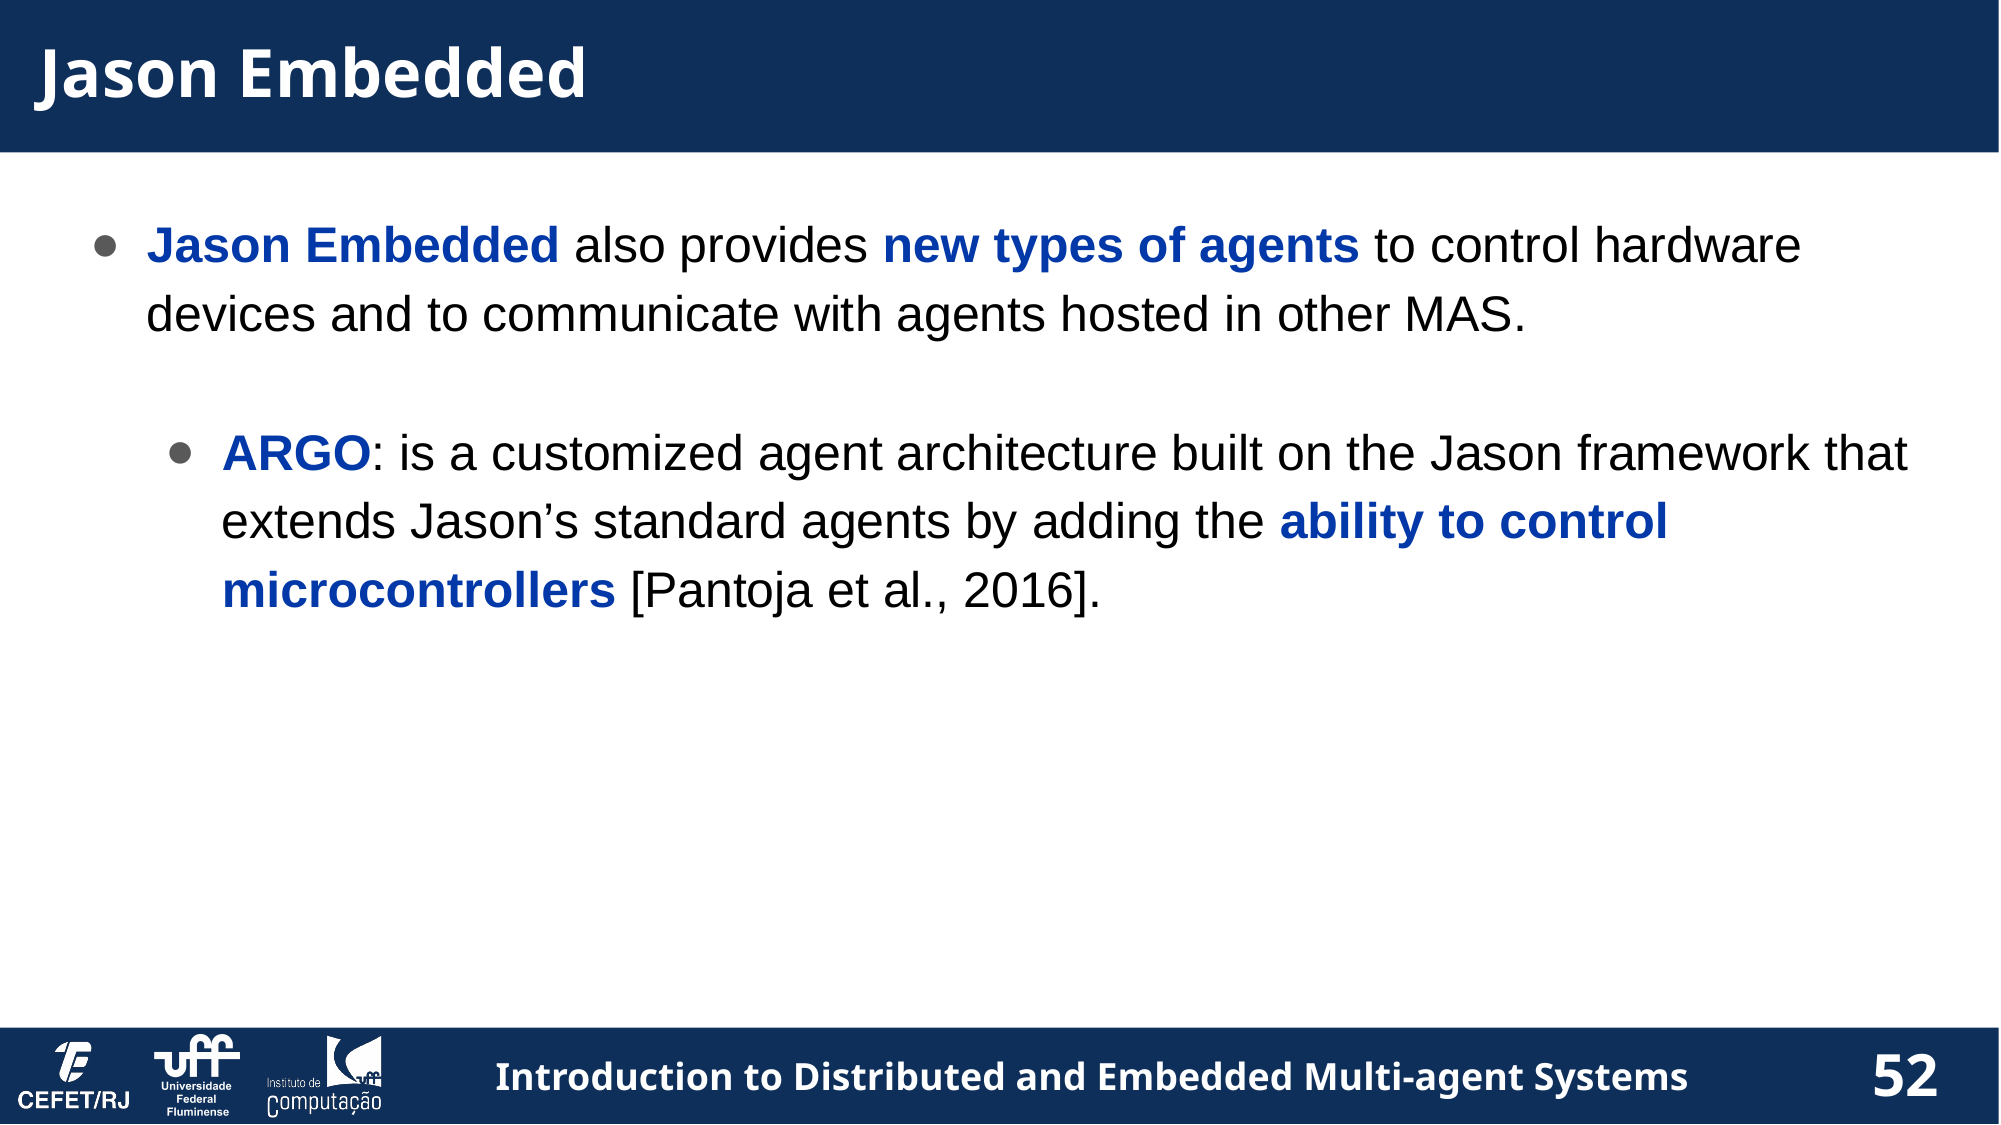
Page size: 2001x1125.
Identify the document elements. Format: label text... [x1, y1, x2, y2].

text_box Jason Embedded [25, 23, 1999, 119]
text_box Jason Embedded also provides new types of agents to control hardware devices and to communicate with agents hosted in other MAS. ARGO: is a customized agent architecture built on the Jason framework that extends Jason’s standard agents by adding the ability to control microcontrollers [Pantoja et al., 2016]. [57, 188, 1967, 1016]
picture [18, 1021, 129, 1125]
picture [153, 1033, 241, 1121]
picture [265, 1033, 383, 1118]
